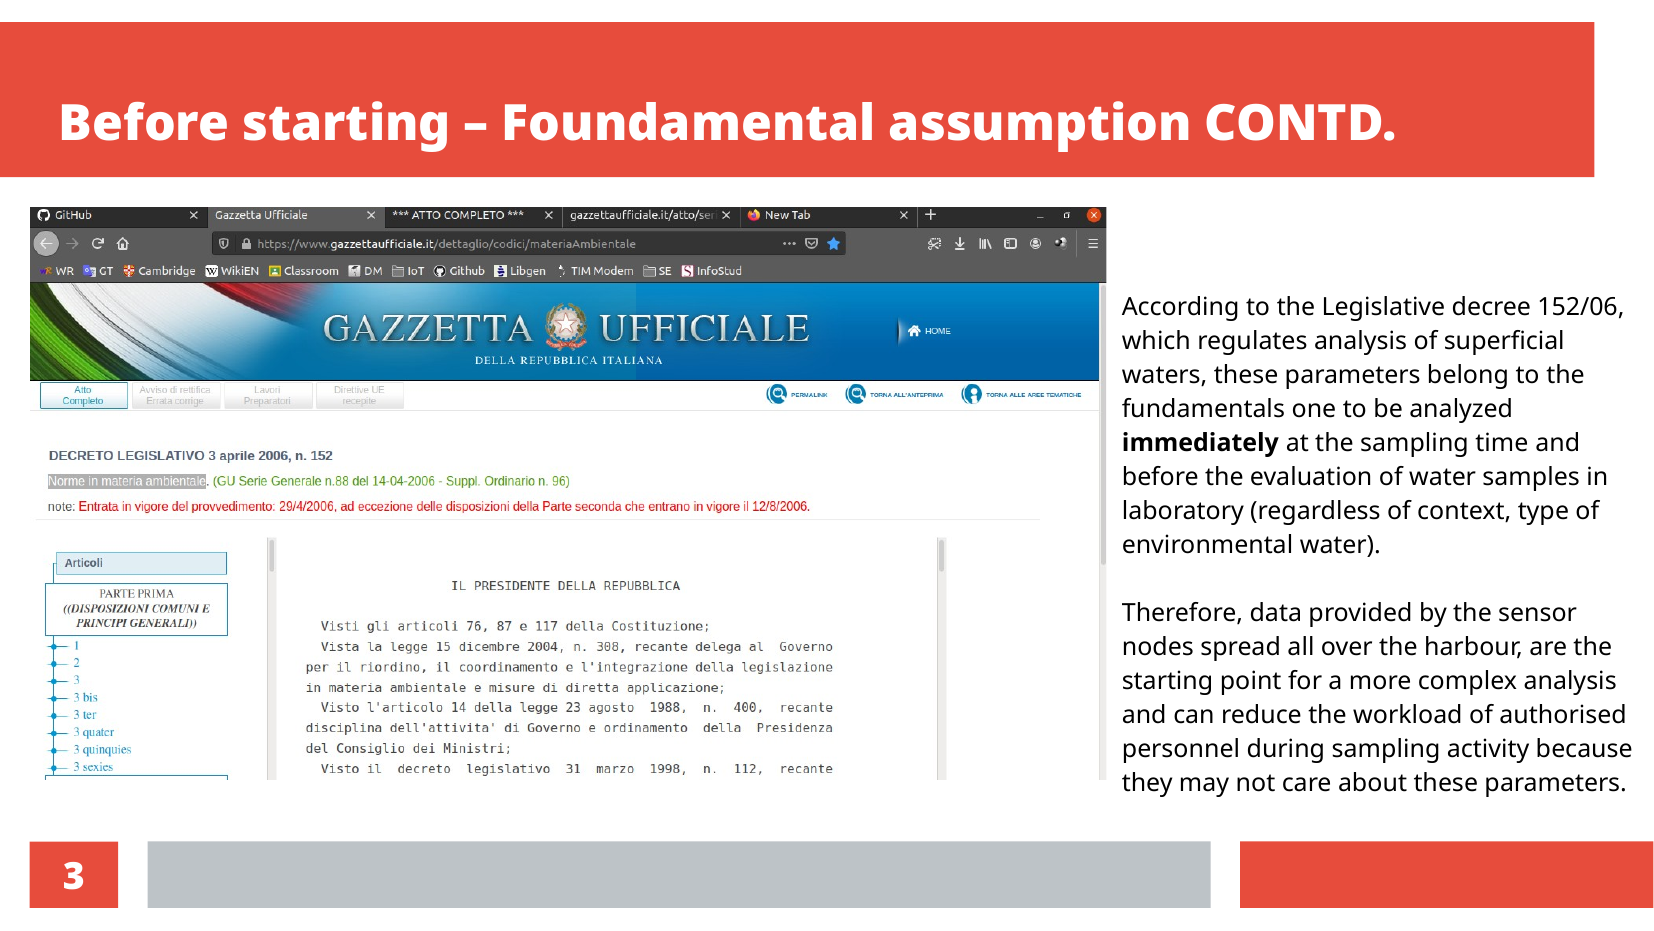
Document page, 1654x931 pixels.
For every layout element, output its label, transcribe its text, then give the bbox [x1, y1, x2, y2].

text_box According to the Legislative decree 152/06, which regulates analysis of superficial waters, these parameters belong to the fundamentals one to be analyzed immediately at the sampling time and before the evaluation of water samples in laboratory (regardless of context, type of environmental water). Therefore, data provided by the sensor nodes spread all over the harbour, are the starting point for a more complex analysis and can reduce the workload of authorised personnel during sampling activity because they may not care about these parameters. [1107, 281, 1654, 766]
title Before starting – Foundamental assumption CONTD. [59, 44, 1595, 156]
picture [30, 207, 1107, 781]
